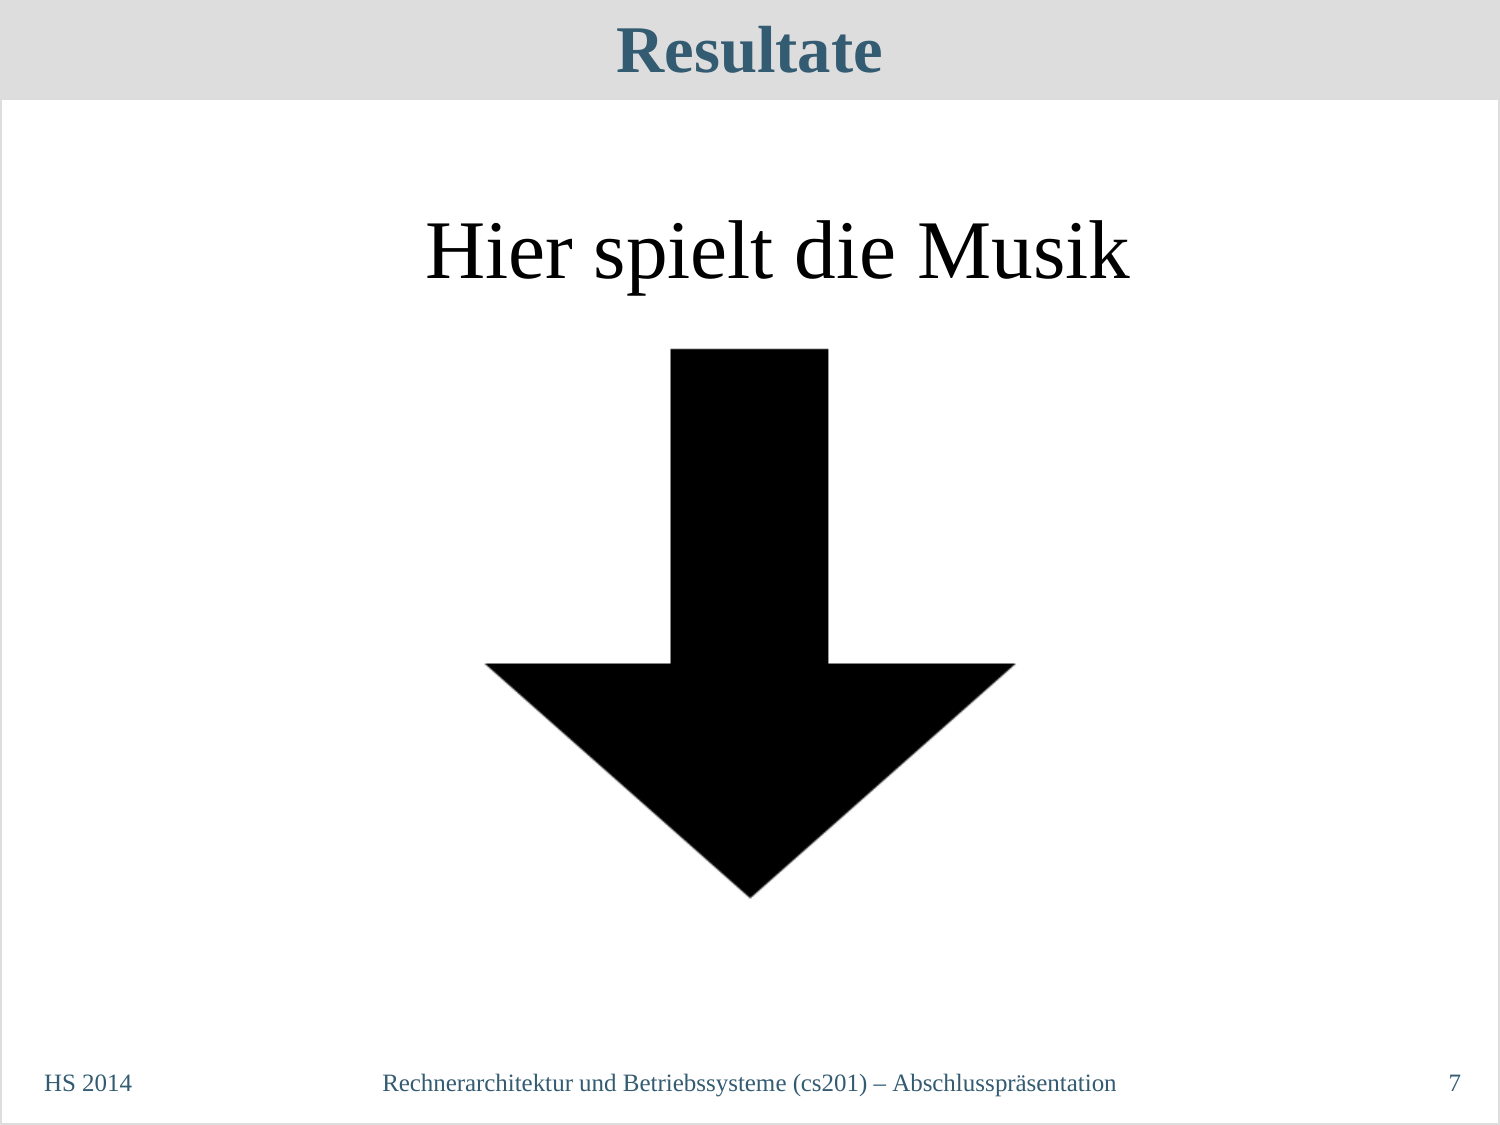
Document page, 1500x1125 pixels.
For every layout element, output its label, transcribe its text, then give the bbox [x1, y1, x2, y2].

text_box Rechnerarchitektur und Betriebssysteme (cs201) – Abschlusspräsentation [300, 1058, 1201, 1107]
picture [438, 307, 1063, 933]
text_box HS 2014 [29, 1058, 195, 1097]
list Hier spielt die Musik [0, 151, 1500, 296]
title Resultate [0, 0, 1500, 100]
text_box <Nummer> [1375, 1058, 1477, 1097]
